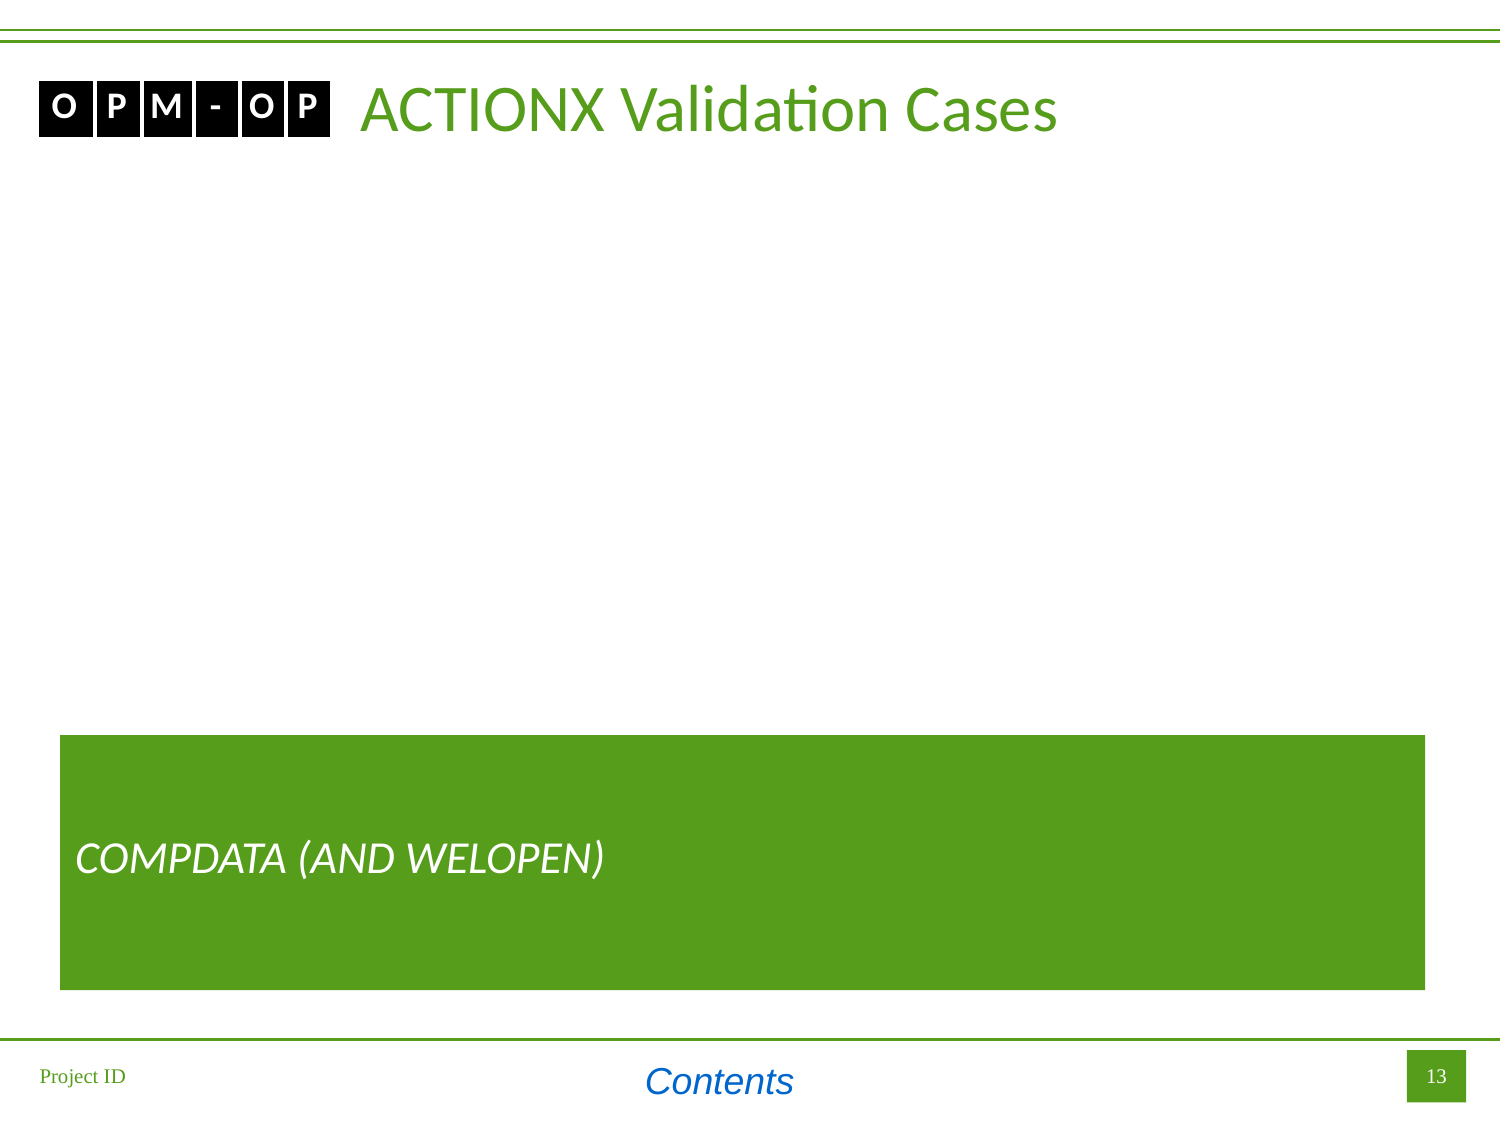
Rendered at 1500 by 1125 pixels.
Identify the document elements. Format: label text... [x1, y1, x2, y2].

title ACTIONX Validation Cases [360, 77, 1425, 153]
list COMPDATA (and WELOPEN) [60, 735, 1426, 991]
